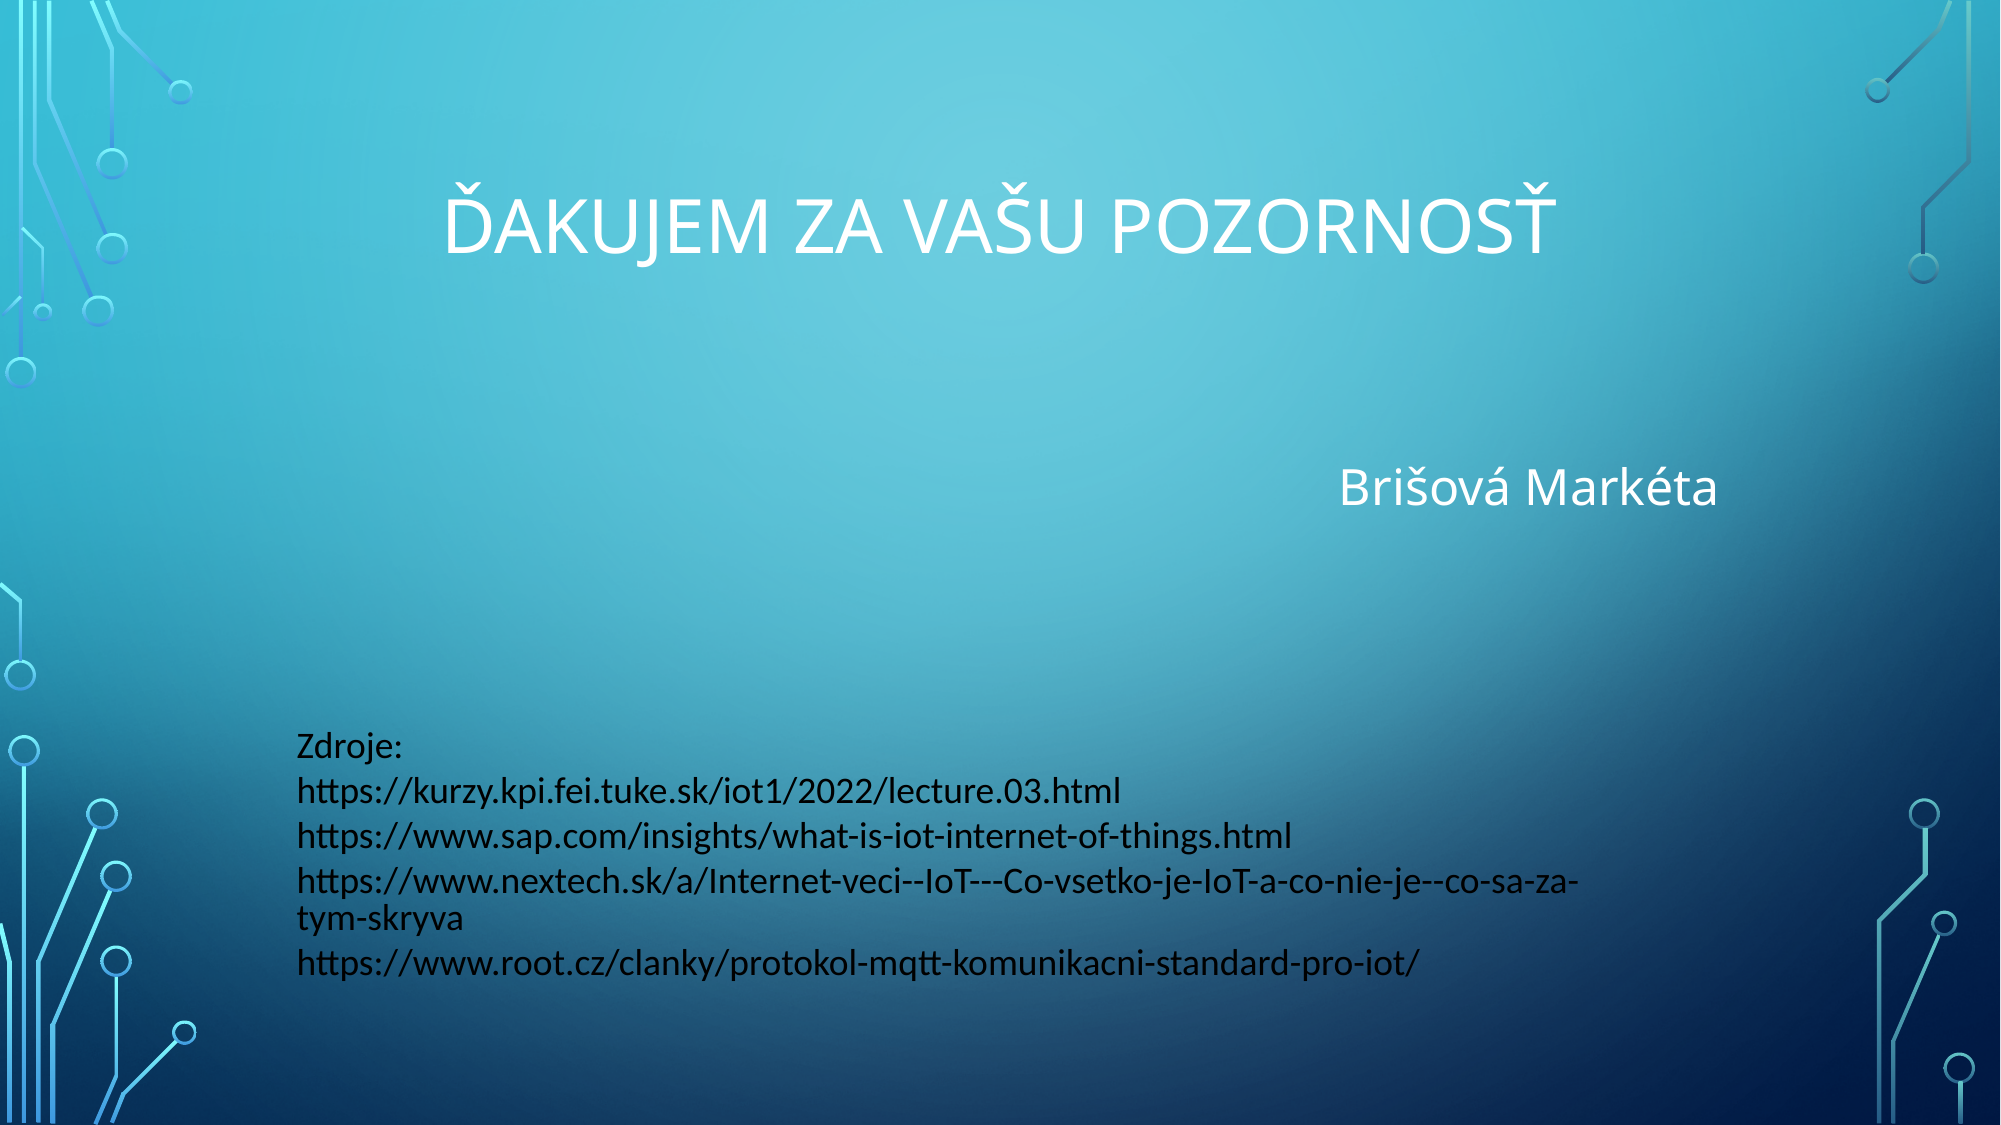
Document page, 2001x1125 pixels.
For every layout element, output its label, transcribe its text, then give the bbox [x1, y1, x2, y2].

list Brišová Markéta [1323, 436, 1813, 529]
text_box Zdroje: https://kurzy.kpi.fei.tuke.sk/iot1/2022/lecture.03.html https://www.sap.com/insights/what-is-iot-internet-of-things.html https://www.nextech.sk/a/Internet-veci--IoT---Co-vsetko-je-IoT-a-co-nie-je--co-sa-za-tym-skryva https://www.root.cz/clanky/protokol-mqtt-komunikacni-standard-pro-iot/ [281, 713, 1605, 1092]
title Ďakujem za vašu pozornosť [187, 101, 1813, 447]
